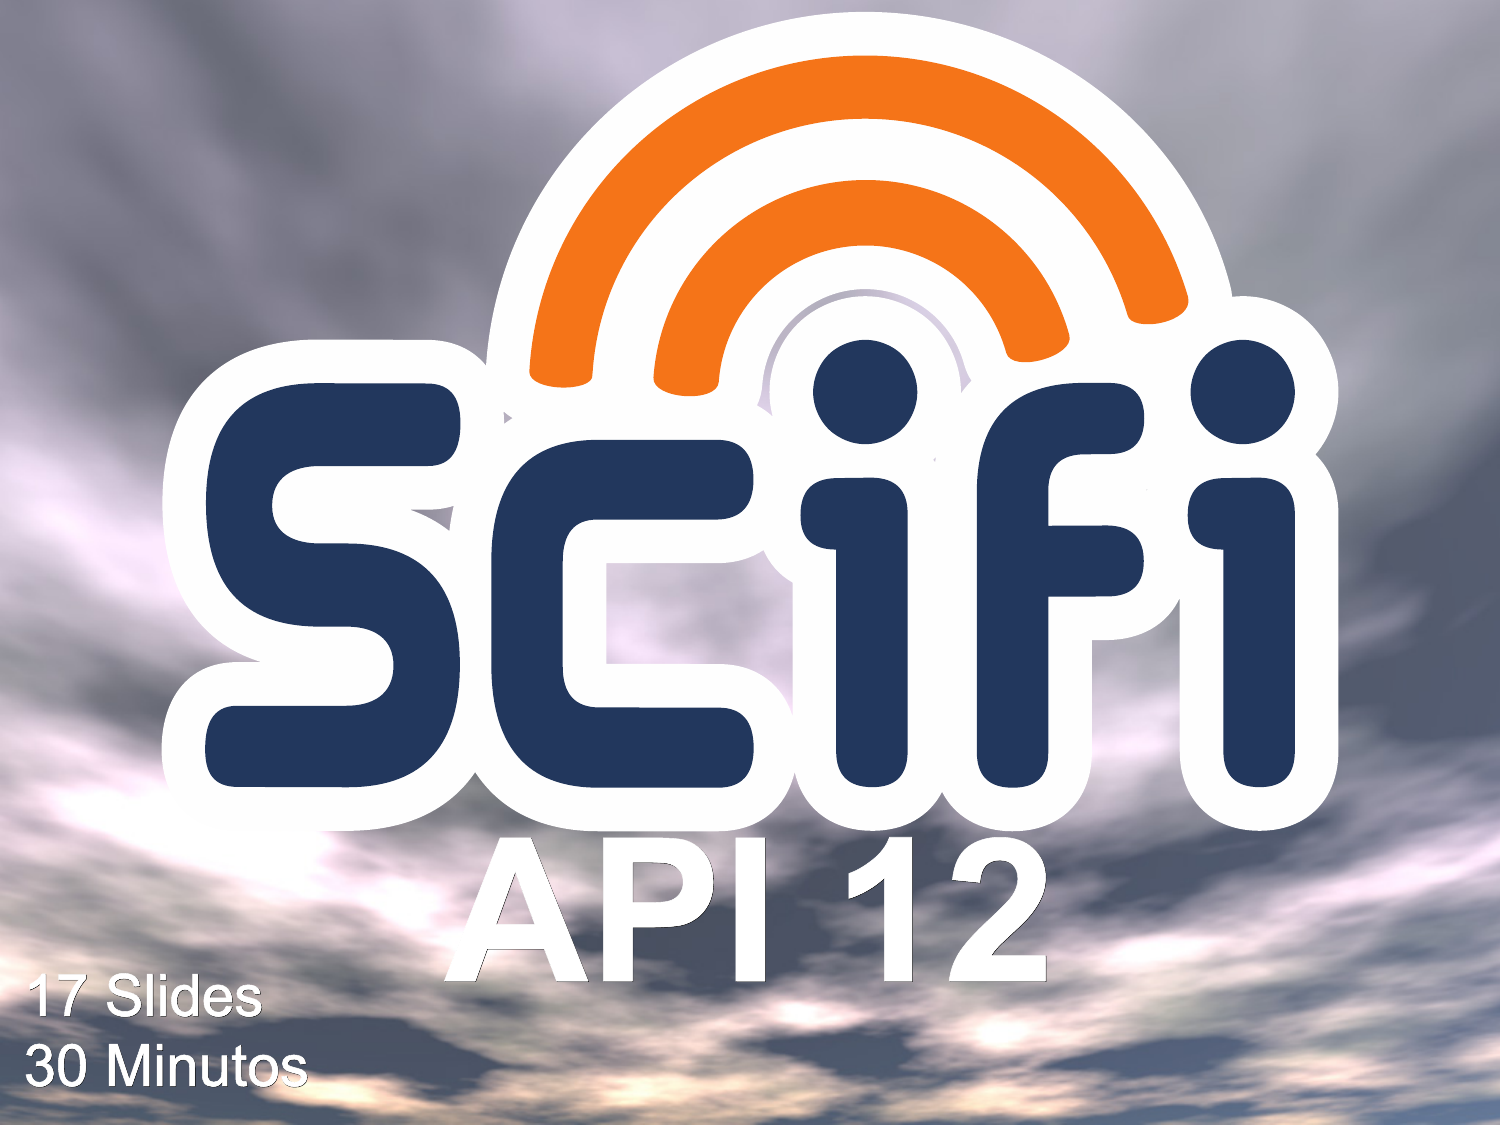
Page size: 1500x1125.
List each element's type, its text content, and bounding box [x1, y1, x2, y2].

picture [0, 0, 1500, 1125]
title API 12 [112, 772, 1388, 1030]
title 17 Slides 30 Minutos [8, 933, 361, 1122]
